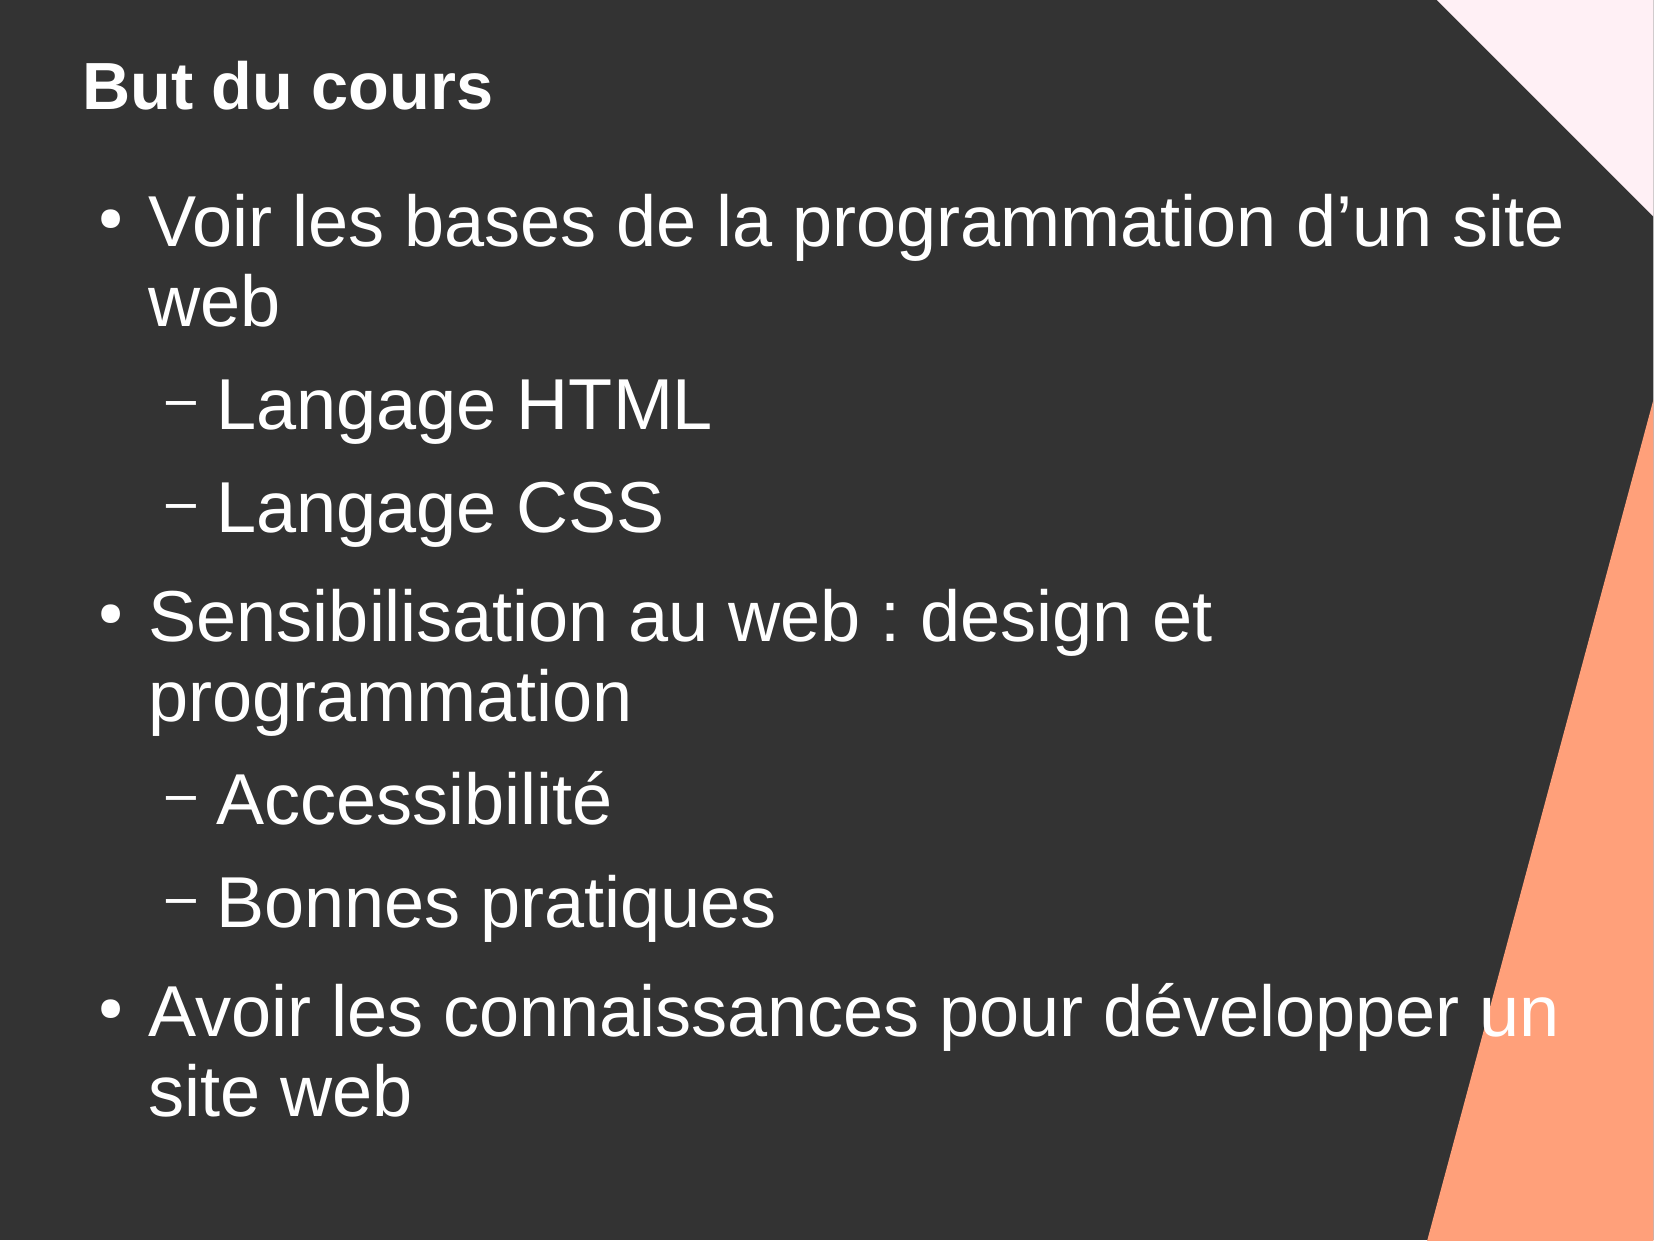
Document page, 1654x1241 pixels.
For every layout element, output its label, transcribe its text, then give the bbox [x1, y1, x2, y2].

title But du cours [82, 49, 1571, 162]
list Voir les bases de la programmation d’un site web Langage HTML Langage CSS Sensibilisation au web : design et programmation Accessibilité Bonnes pratiques Avoir les connaissances pour développer un site web [80, 180, 1620, 1134]
text_box [1436, 0, 1654, 218]
text_box [1427, 397, 1654, 1241]
